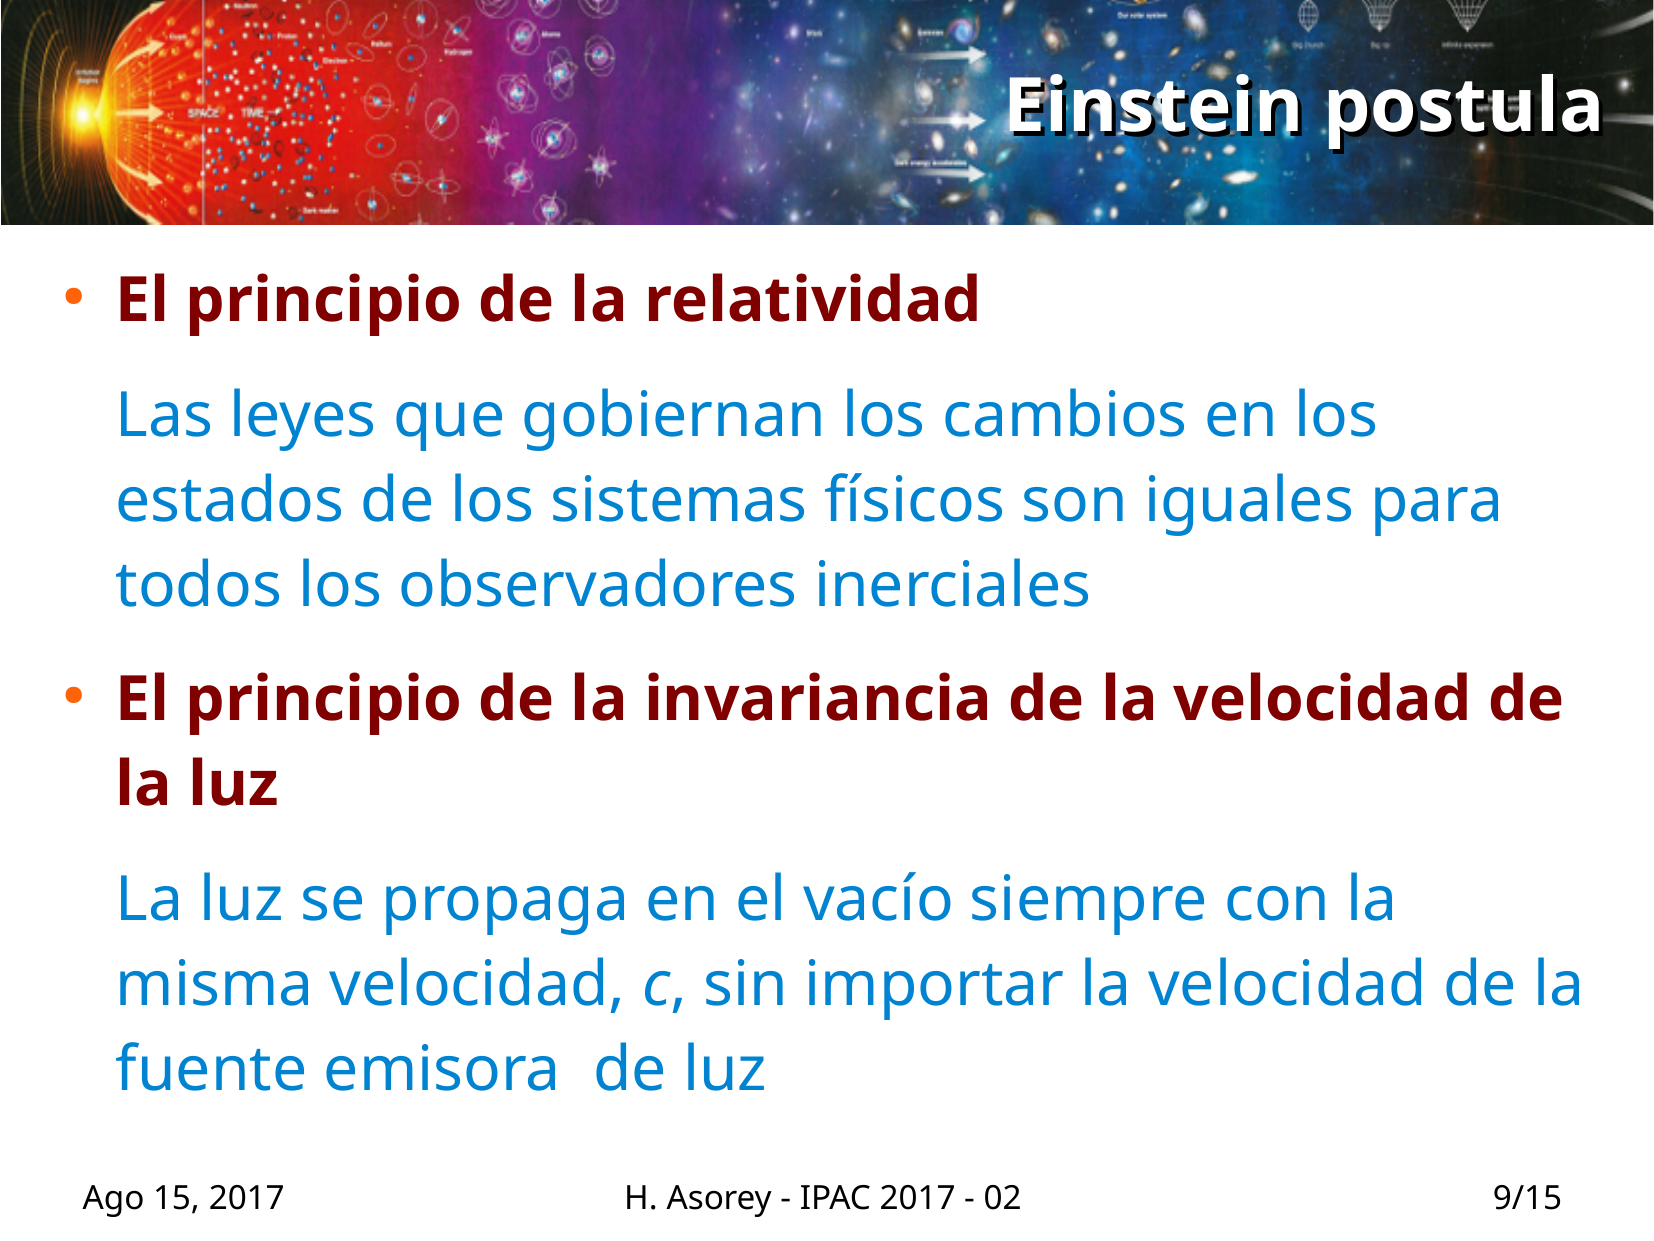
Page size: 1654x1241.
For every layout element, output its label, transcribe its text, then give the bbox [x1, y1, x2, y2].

list El principio de la relatividad Las leyes que gobiernan los cambios en los estados de los sistemas físicos son iguales para todos los observadores inerciales El principio de la invariancia de la velocidad de la luz La luz se propaga en el vacío siempre con la misma velocidad, c, sin importar la velocidad de la fuente emisora de luz [45, 255, 1606, 1156]
picture [1, 0, 1654, 225]
title Einstein postula [45, 15, 1606, 191]
